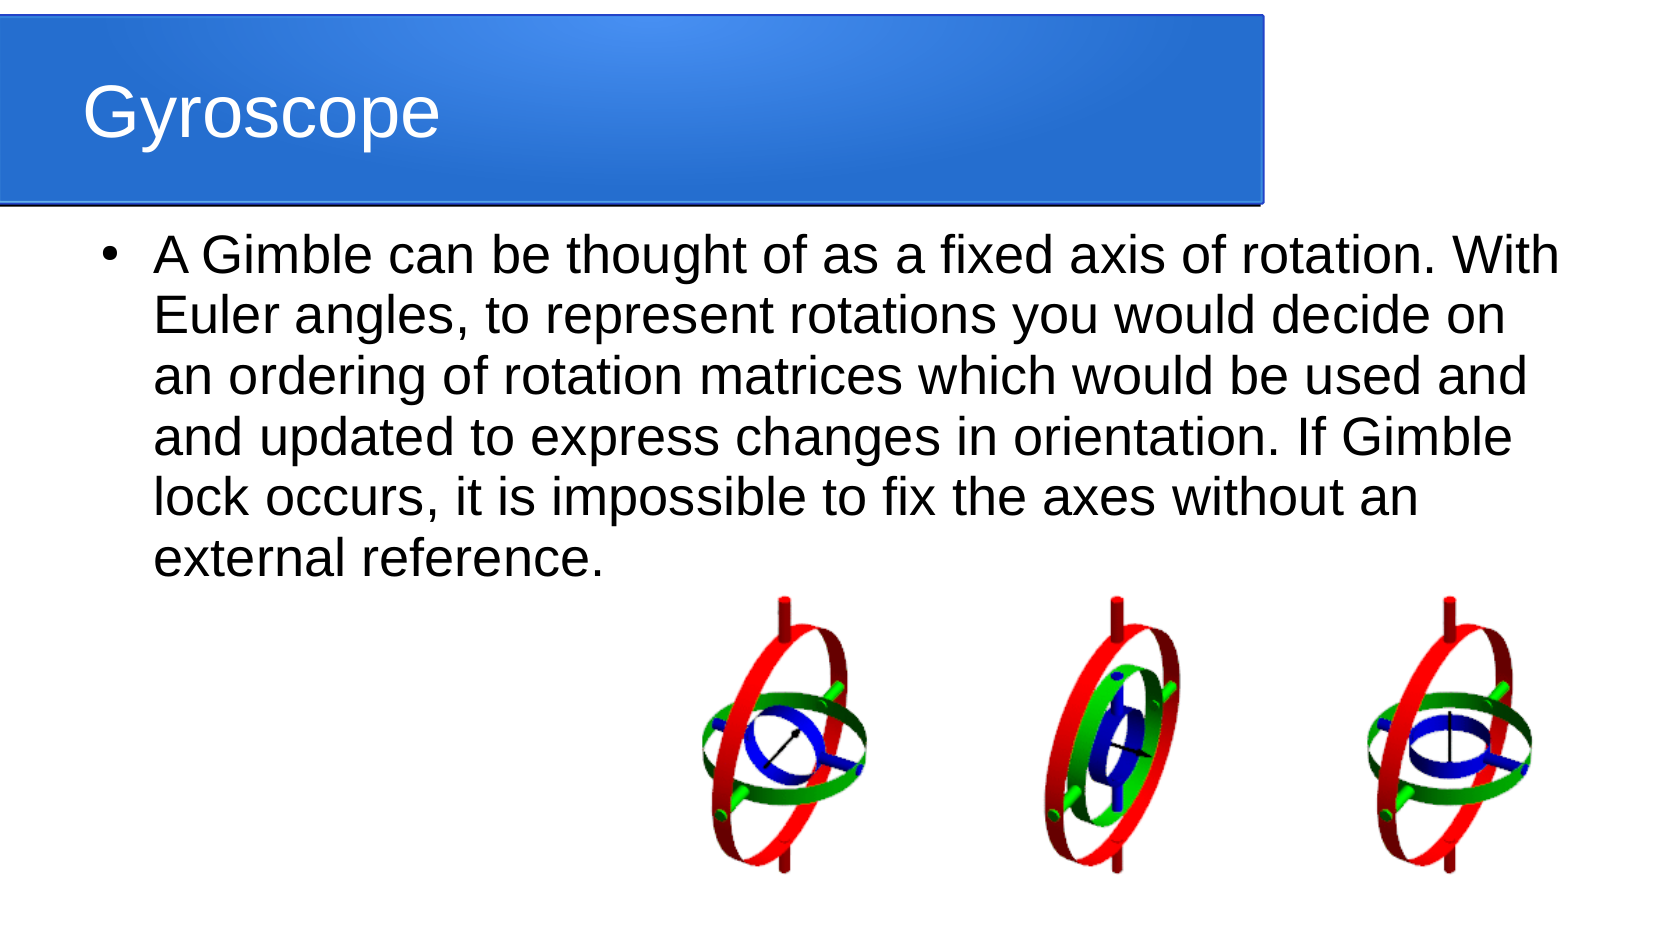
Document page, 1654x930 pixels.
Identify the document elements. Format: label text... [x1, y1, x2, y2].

picture [630, 580, 1606, 914]
list A Gimble can be thought of as a fixed axis of rotation. With Euler angles, to represent rotations you would decide on an ordering of rotation matrices which would be used and and updated to express changes in orientation. If Gimble lock occurs, it is impossible to fix the axes without an external reference. [82, 224, 1571, 764]
title Gyroscope [82, 35, 1234, 189]
